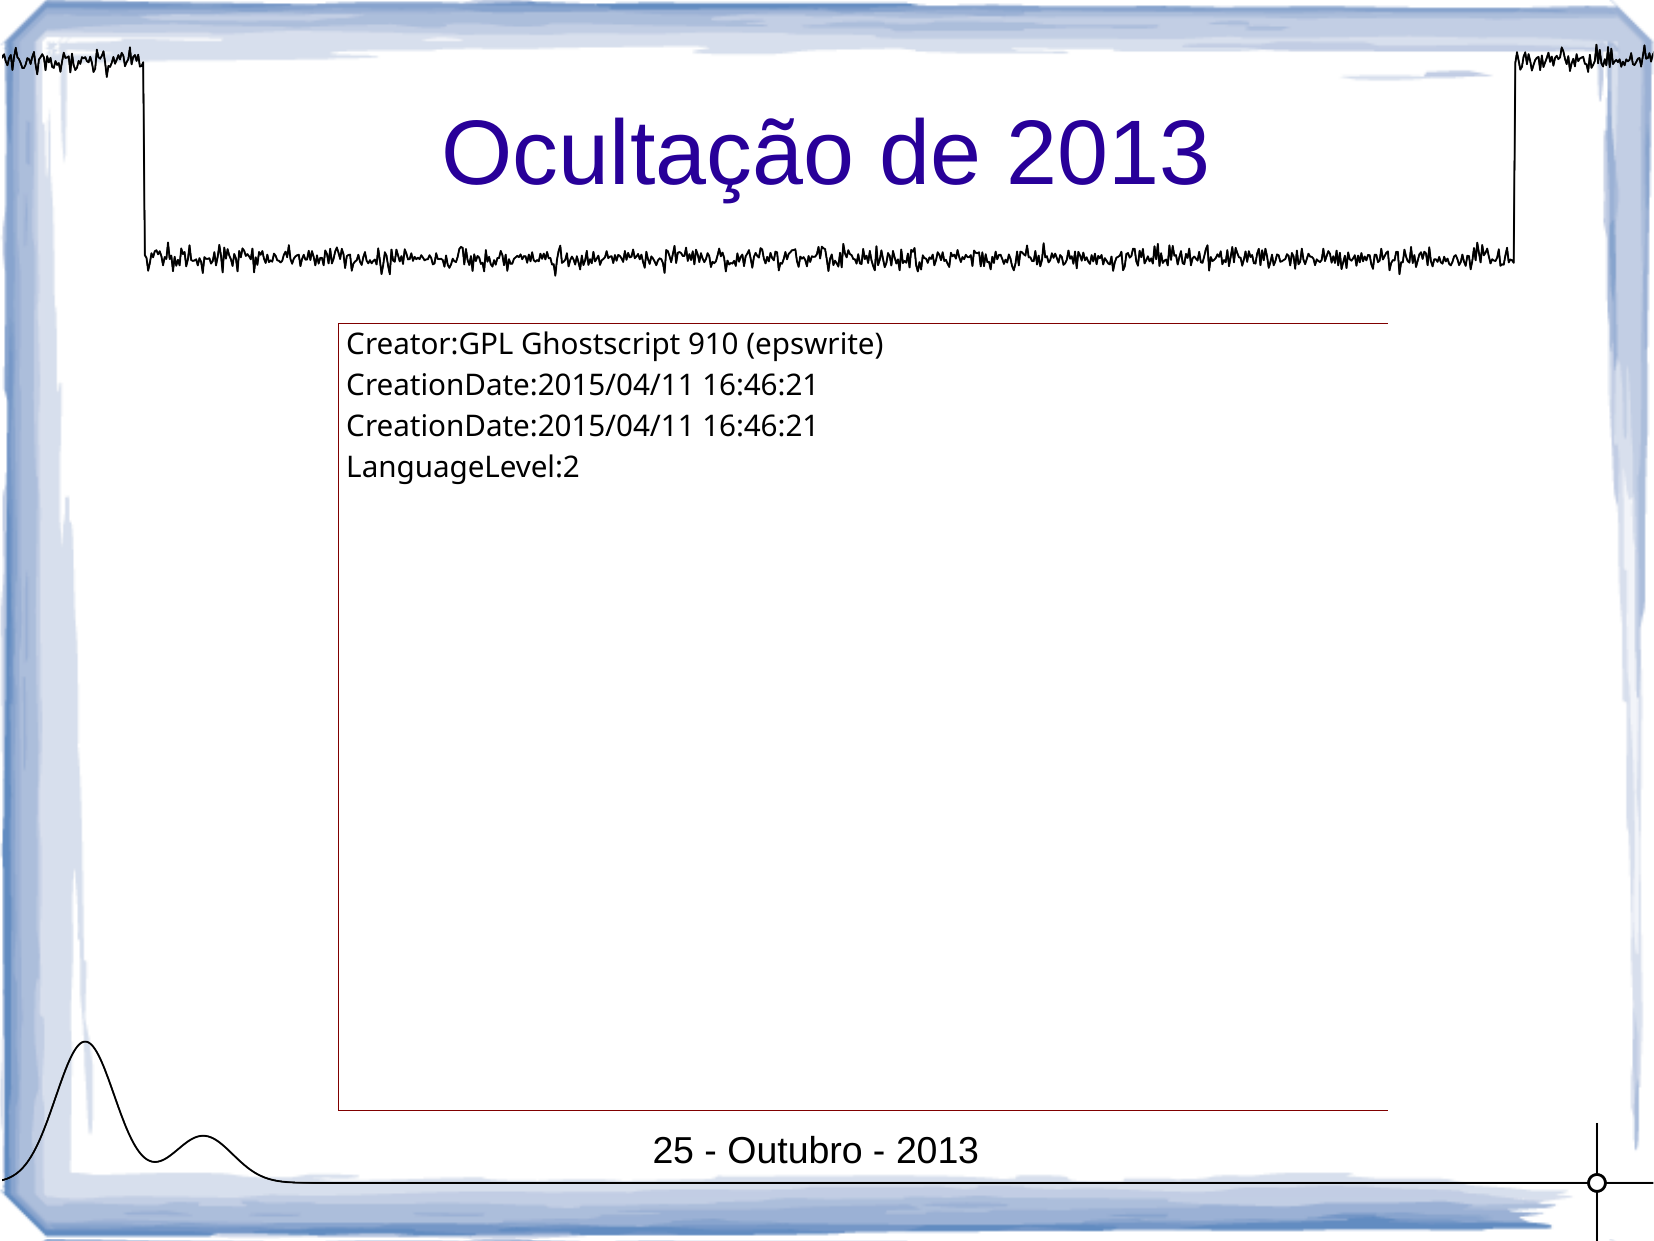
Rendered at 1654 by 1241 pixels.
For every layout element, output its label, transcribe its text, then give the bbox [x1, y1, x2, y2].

picture [0, 0, 1654, 1241]
text_box 25 - Outubro - 2013 [637, 1122, 995, 1179]
